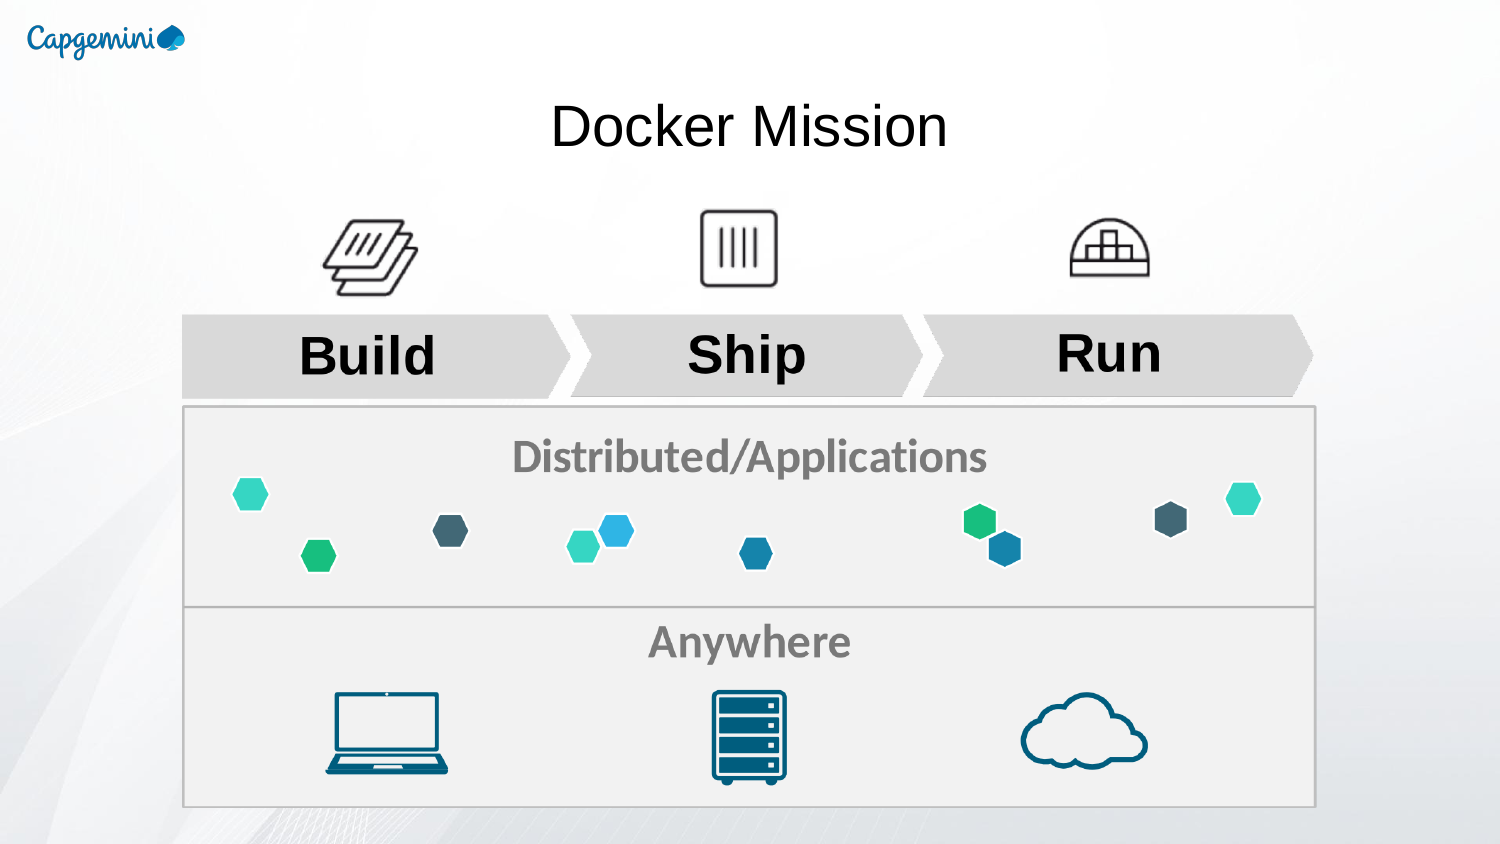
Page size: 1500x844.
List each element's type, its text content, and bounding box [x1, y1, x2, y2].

title Docker Mission [51, 72, 1449, 167]
picture [0, 0, 1500, 844]
